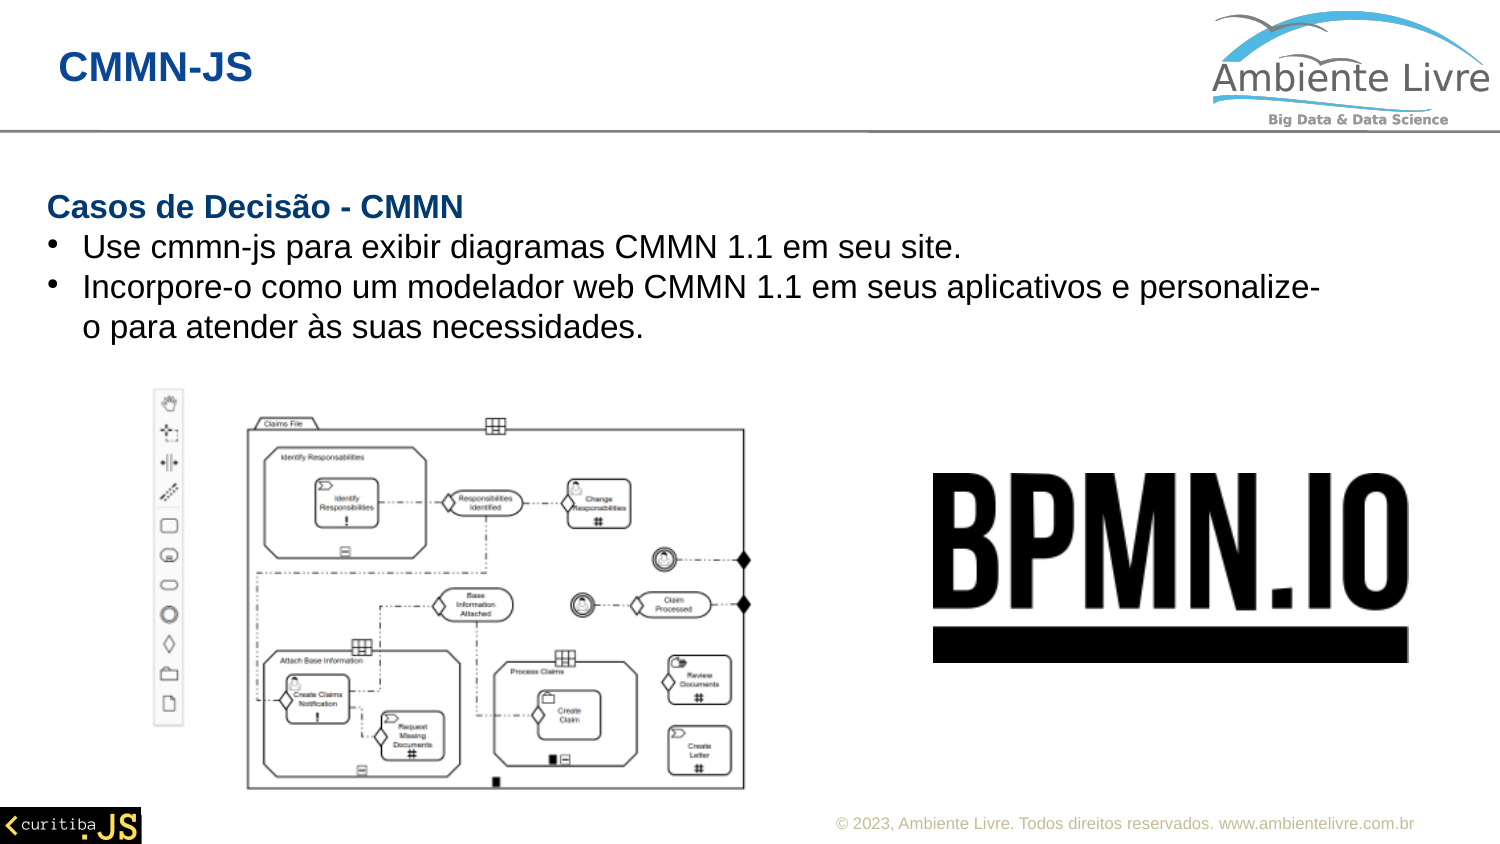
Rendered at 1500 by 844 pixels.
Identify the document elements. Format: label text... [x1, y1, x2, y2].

picture [1212, 11, 1489, 127]
picture [0, 377, 1313, 844]
title CMMN-JS [43, 8, 1127, 129]
text_box Casos de Decisão - CMMN Use cmmn-js para exibir diagramas CMMN 1.1 em seu site. Incorpore-o como um modelador web CMMN 1.1 em seus aplicativos e personalize-o para atender às suas necessidades. [32, 178, 1347, 353]
picture [933, 473, 1409, 663]
